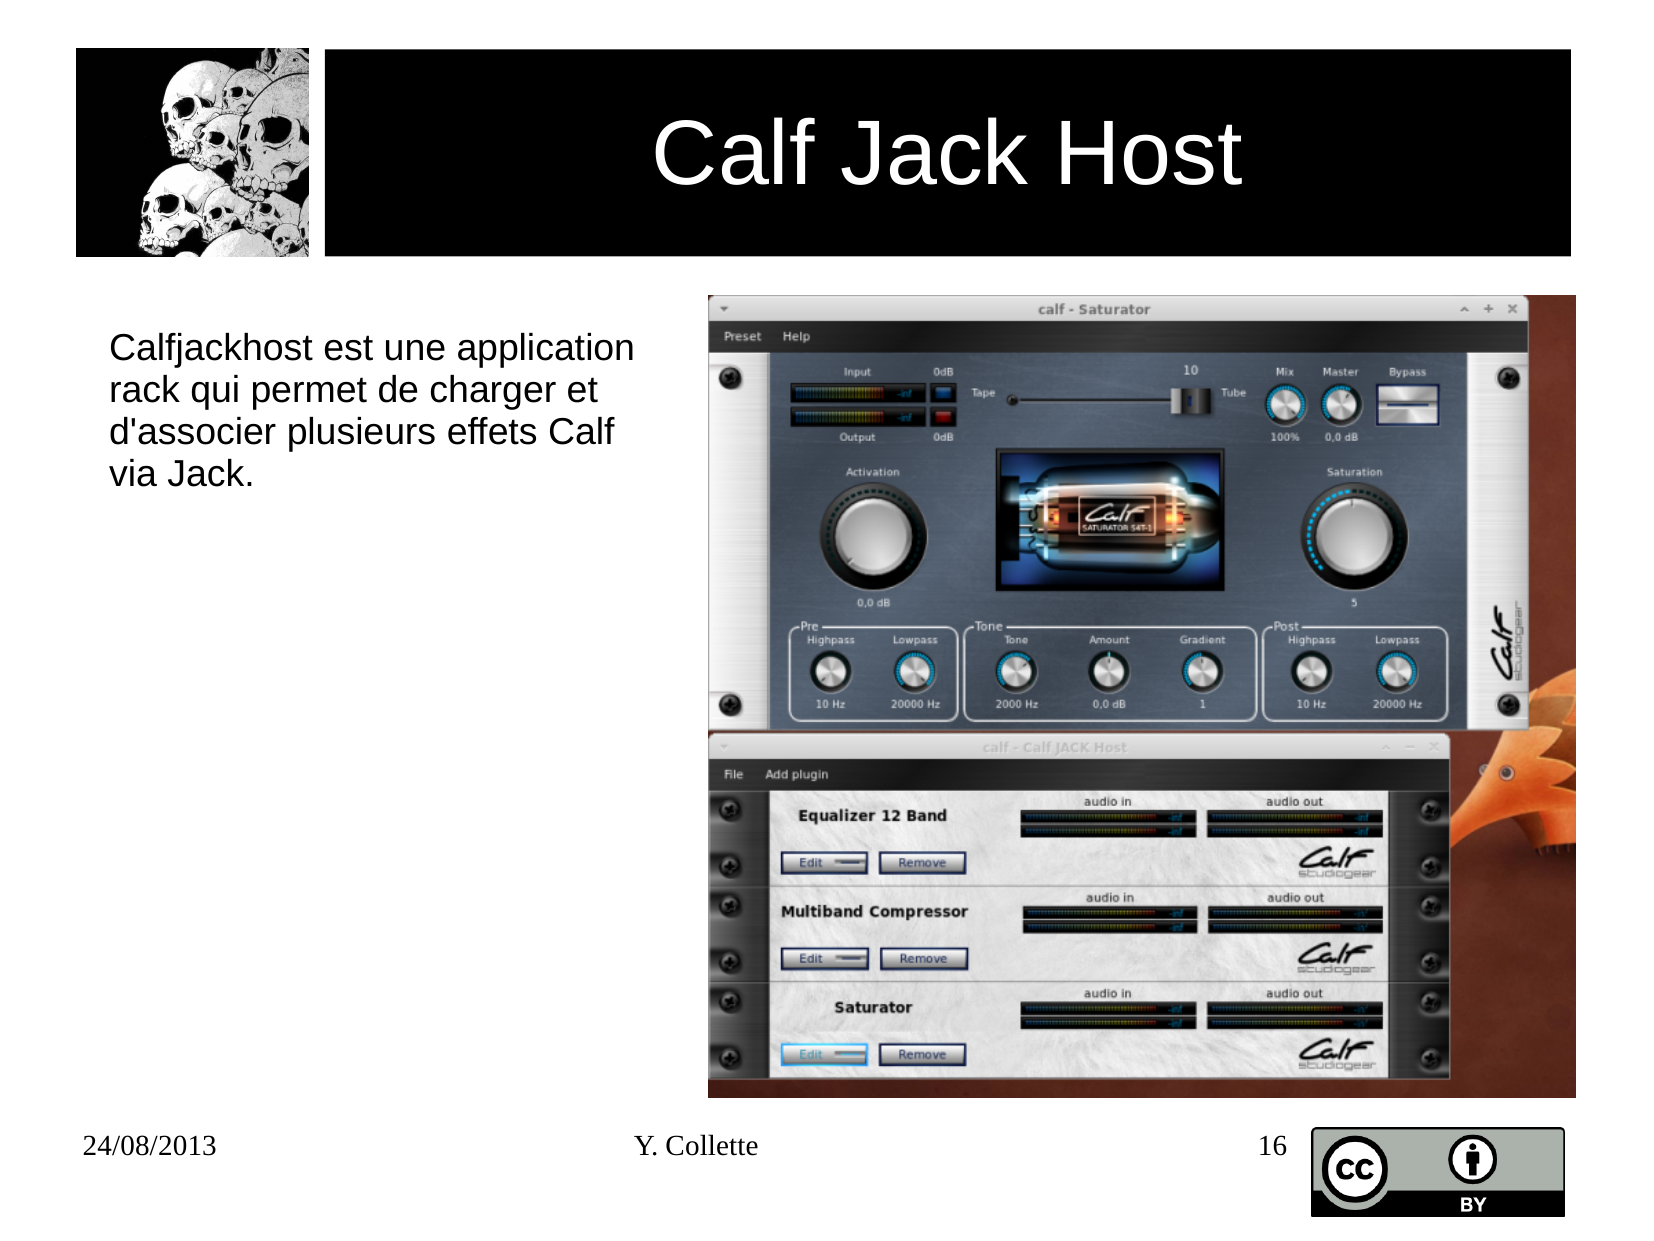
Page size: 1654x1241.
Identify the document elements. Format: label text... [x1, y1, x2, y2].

picture [1311, 1127, 1565, 1217]
picture [708, 295, 1576, 1098]
picture [76, 48, 309, 257]
text_box Calfjackhost est une application rack qui permet de charger et d'associer plusieurs effets Calf via Jack. [94, 318, 686, 502]
title Calf Jack Host [324, 49, 1571, 257]
